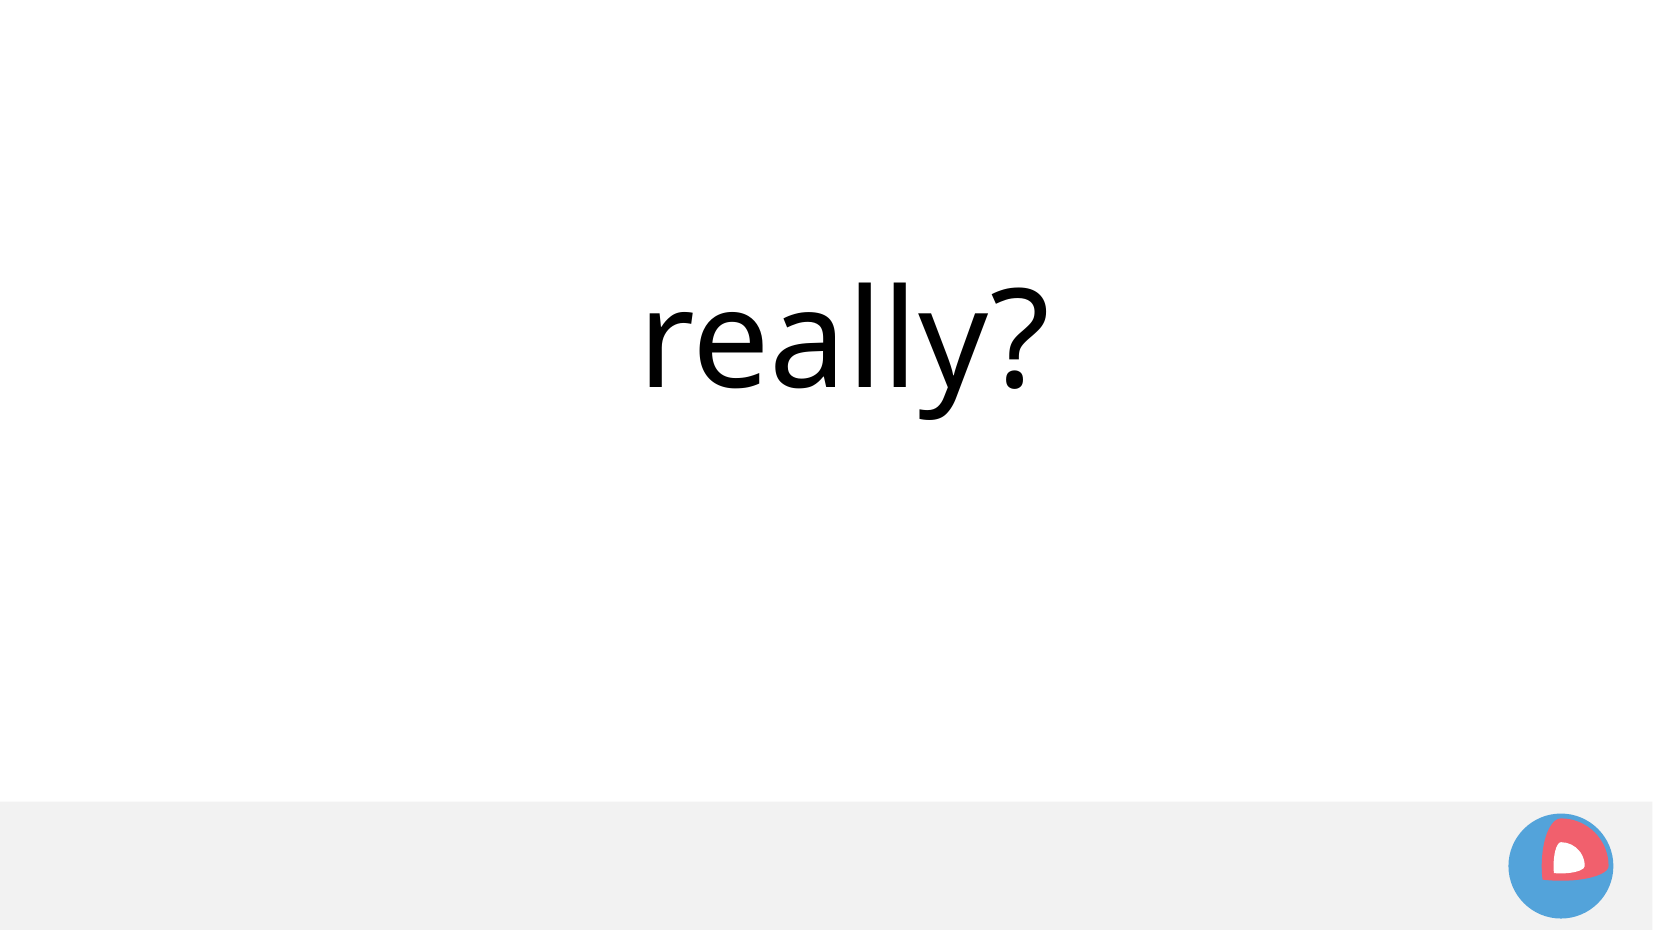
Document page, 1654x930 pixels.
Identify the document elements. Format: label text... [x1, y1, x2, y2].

text_box really? [623, 233, 1030, 422]
